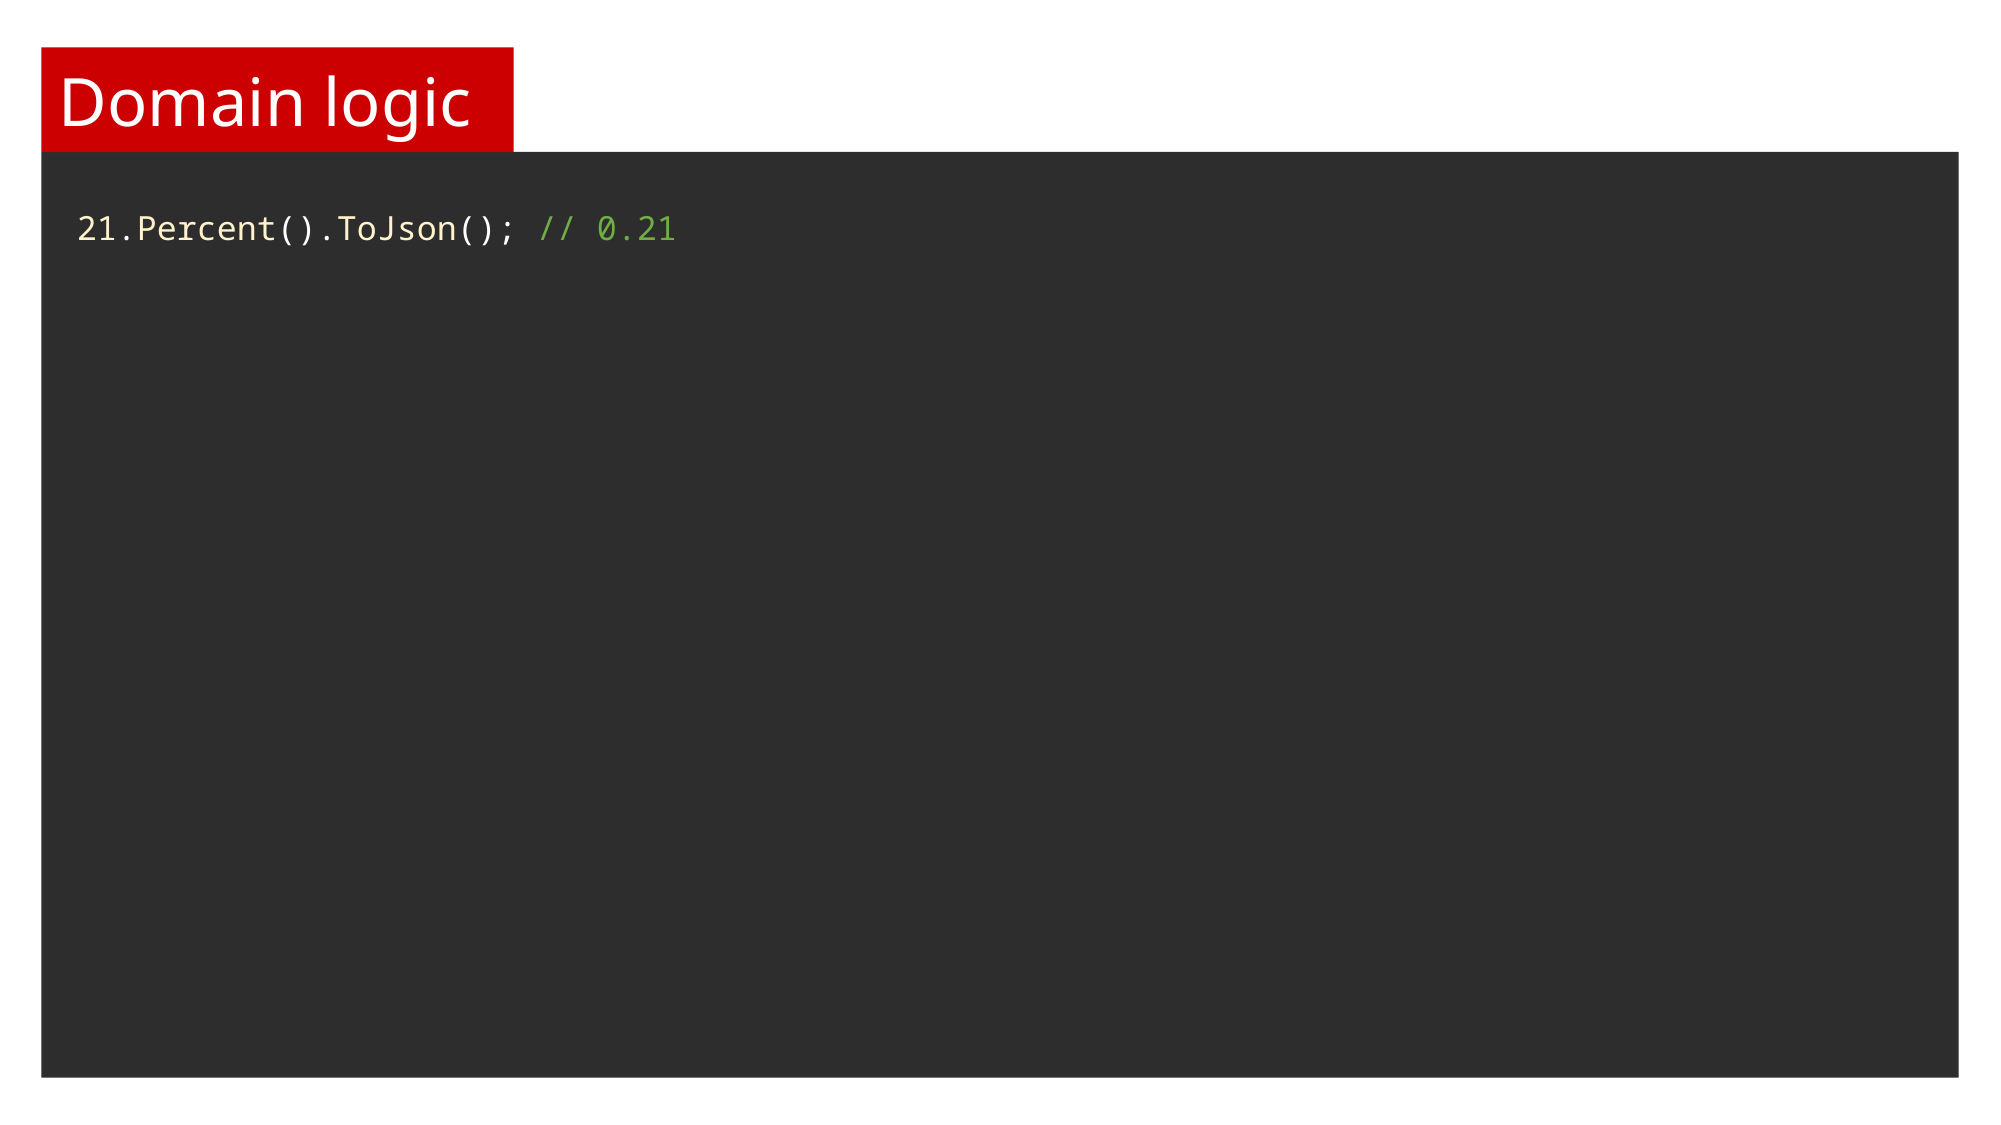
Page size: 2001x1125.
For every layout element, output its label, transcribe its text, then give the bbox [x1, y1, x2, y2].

text_box Domain logic [41, 47, 514, 153]
text_box 21.Percent().ToJson(); // 0.21 [41, 152, 1602, 248]
text_box [41, 152, 1959, 1078]
